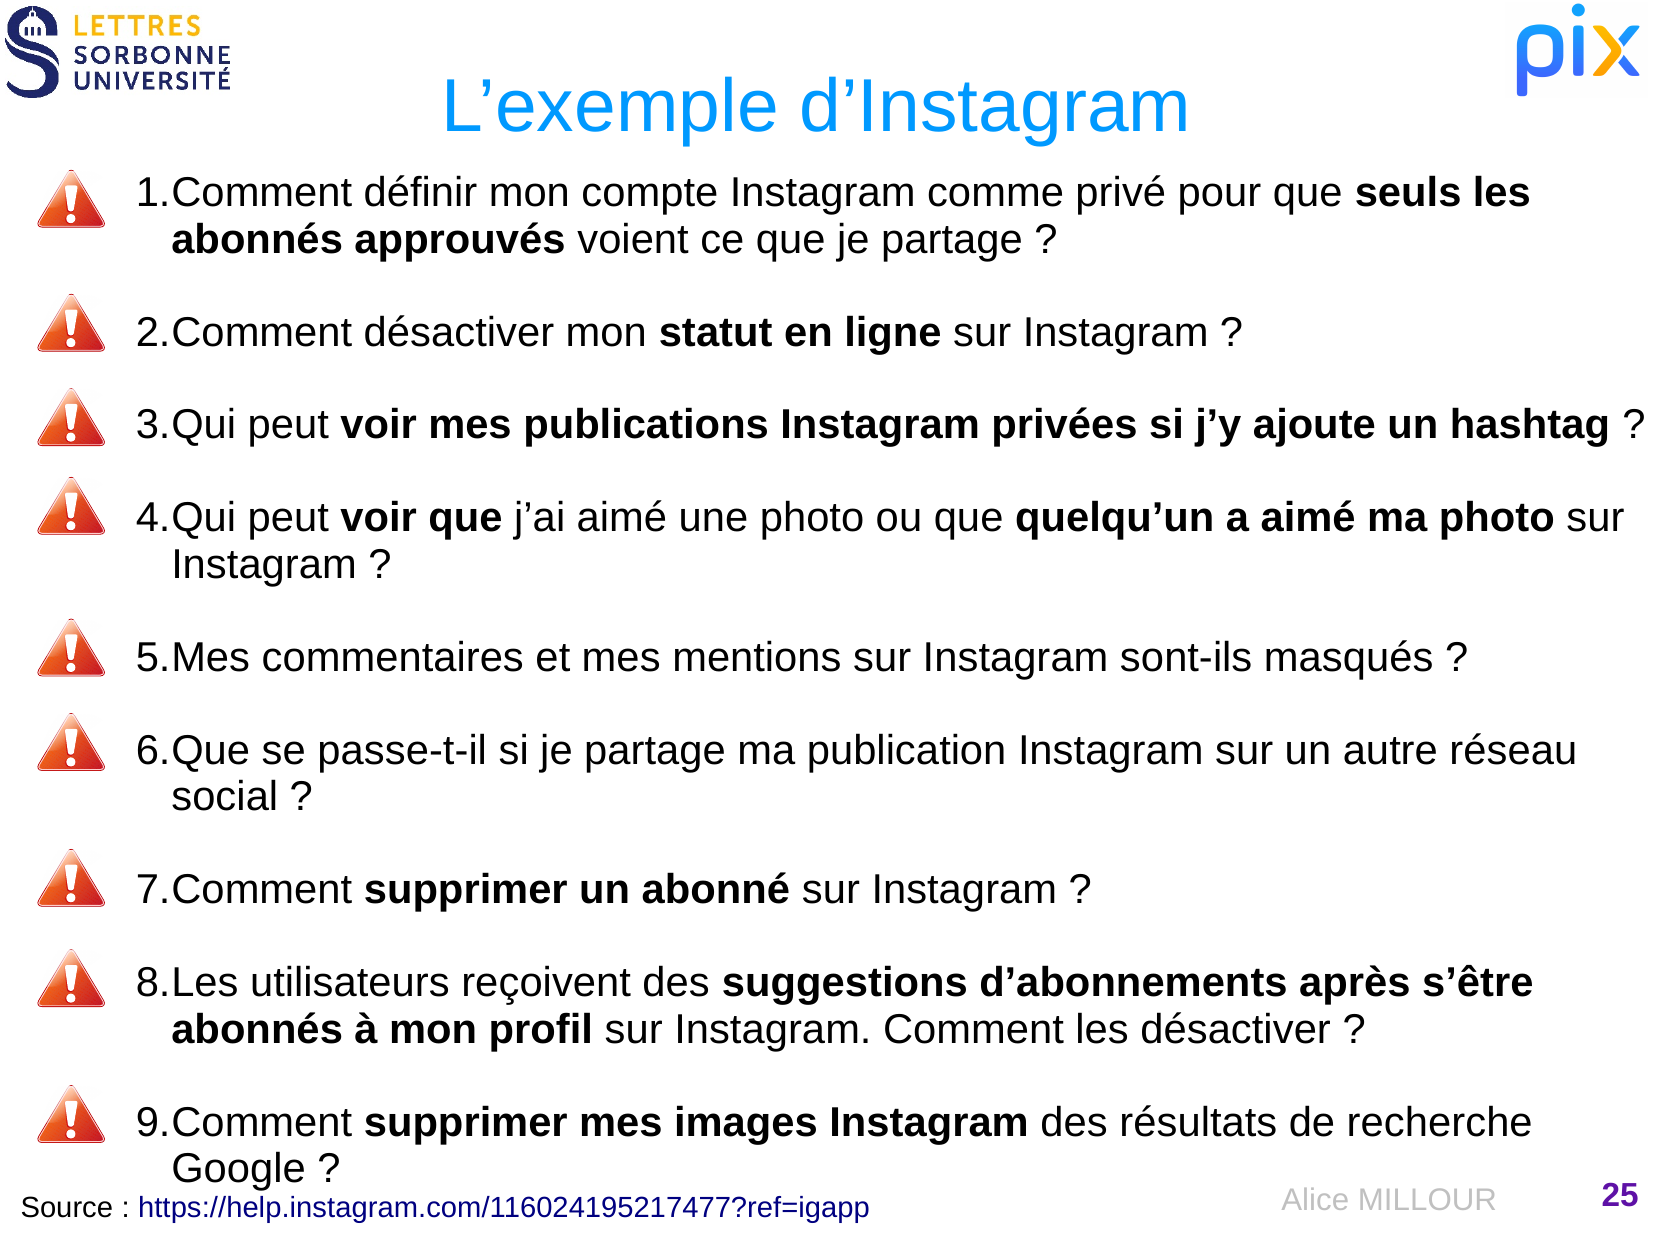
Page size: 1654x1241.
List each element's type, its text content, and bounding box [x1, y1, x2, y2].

title L’exemple d’Instagram [82, 2, 1571, 210]
picture [26, 834, 117, 925]
picture [26, 155, 117, 246]
picture [26, 604, 117, 694]
text_box Source : https://help.instagram.com/116024195217477?ref=igapp [5, 1183, 1382, 1241]
picture [26, 1070, 117, 1161]
text_box Comment définir mon compte Instagram comme privé pour que seuls les abonnés approuvés voient ce que je partage ? Comment désactiver mon statut en ligne sur Instagram ? Qui peut voir mes publications Instagram privées si j’y ajoute un hashtag ? Qui peut voir que j’ai aimé une photo ou que quelqu’un a aimé ma photo sur Instagram ? Mes commentaires et mes mentions sur Instagram sont-ils masqués ? Que se passe-t-il si je partage ma publication Instagram sur un autre réseau social ? Comment supprimer un abonné sur Instagram ? Les utilisateurs reçoivent des suggestions d’abonnements après s’être abonnés à mon profil sur Instagram. Comment les désactiver ? Comment supprimer mes images Instagram des résultats de recherche Google ? [121, 161, 1654, 1199]
picture [5, 6, 82, 98]
picture [1571, 2, 1648, 98]
picture [26, 698, 117, 789]
picture [26, 934, 117, 1025]
picture [26, 279, 117, 370]
picture [26, 373, 117, 553]
